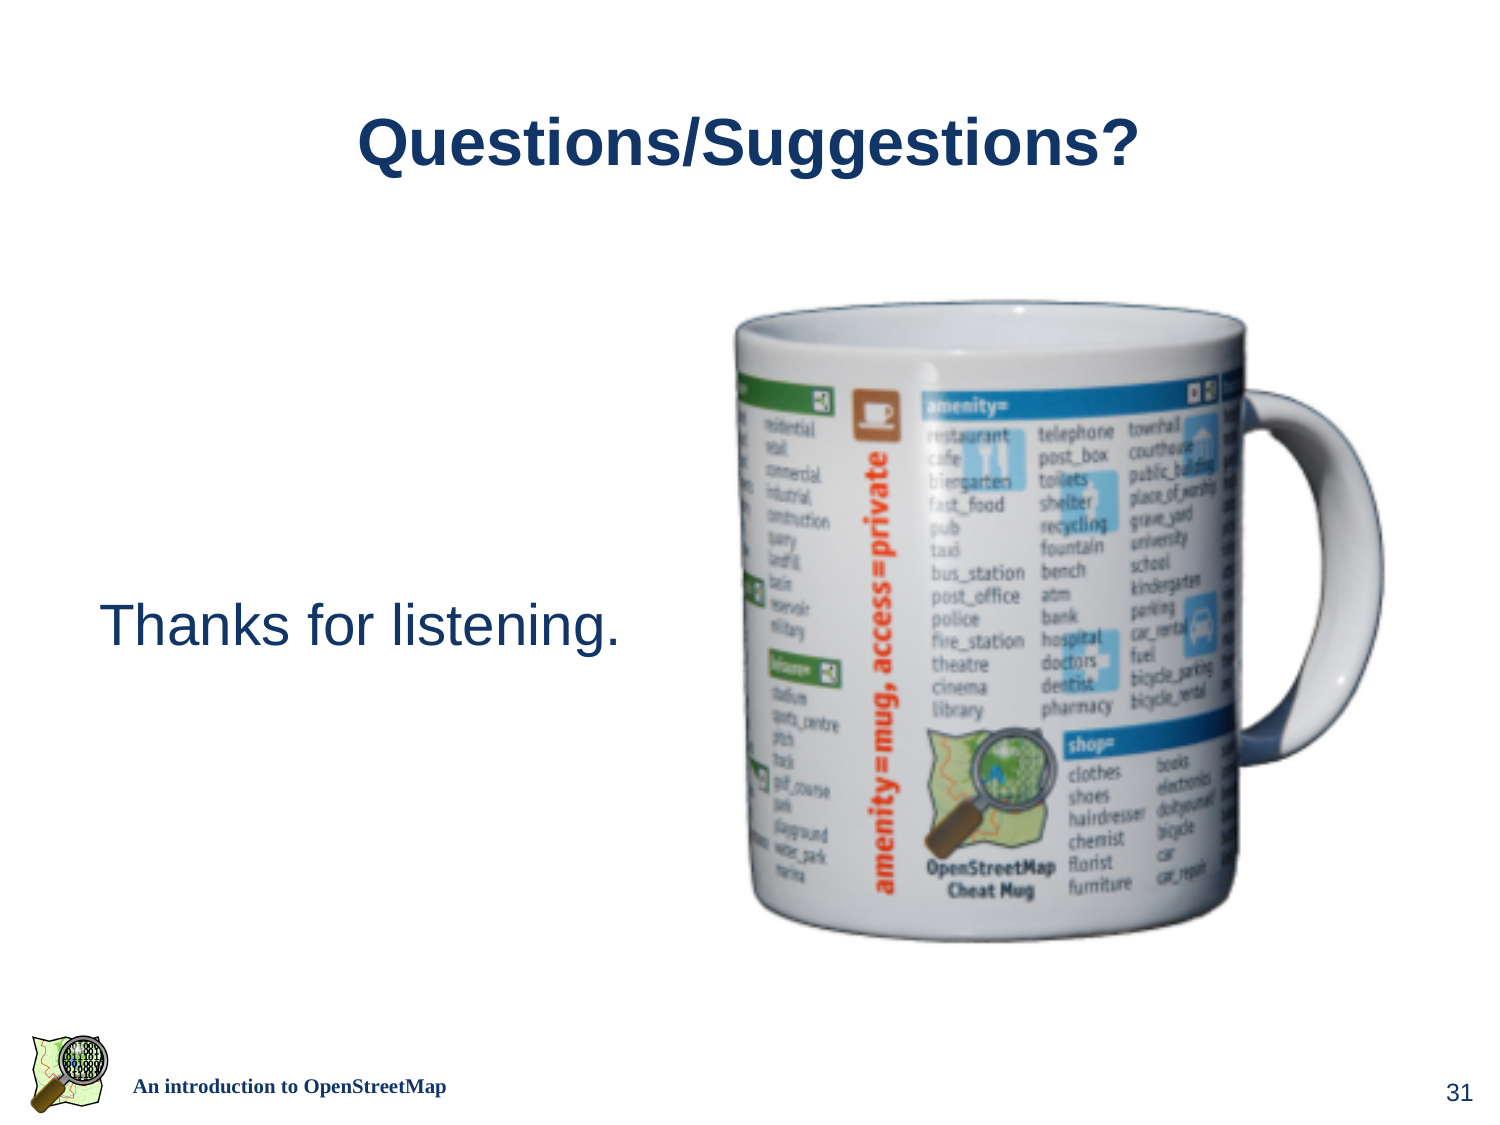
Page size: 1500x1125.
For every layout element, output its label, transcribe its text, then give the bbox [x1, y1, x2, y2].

picture [29, 1033, 110, 1114]
picture [731, 295, 1388, 949]
title Questions/Suggestions? [74, 44, 1425, 233]
subtitle Thanks for listening. [59, 386, 664, 857]
